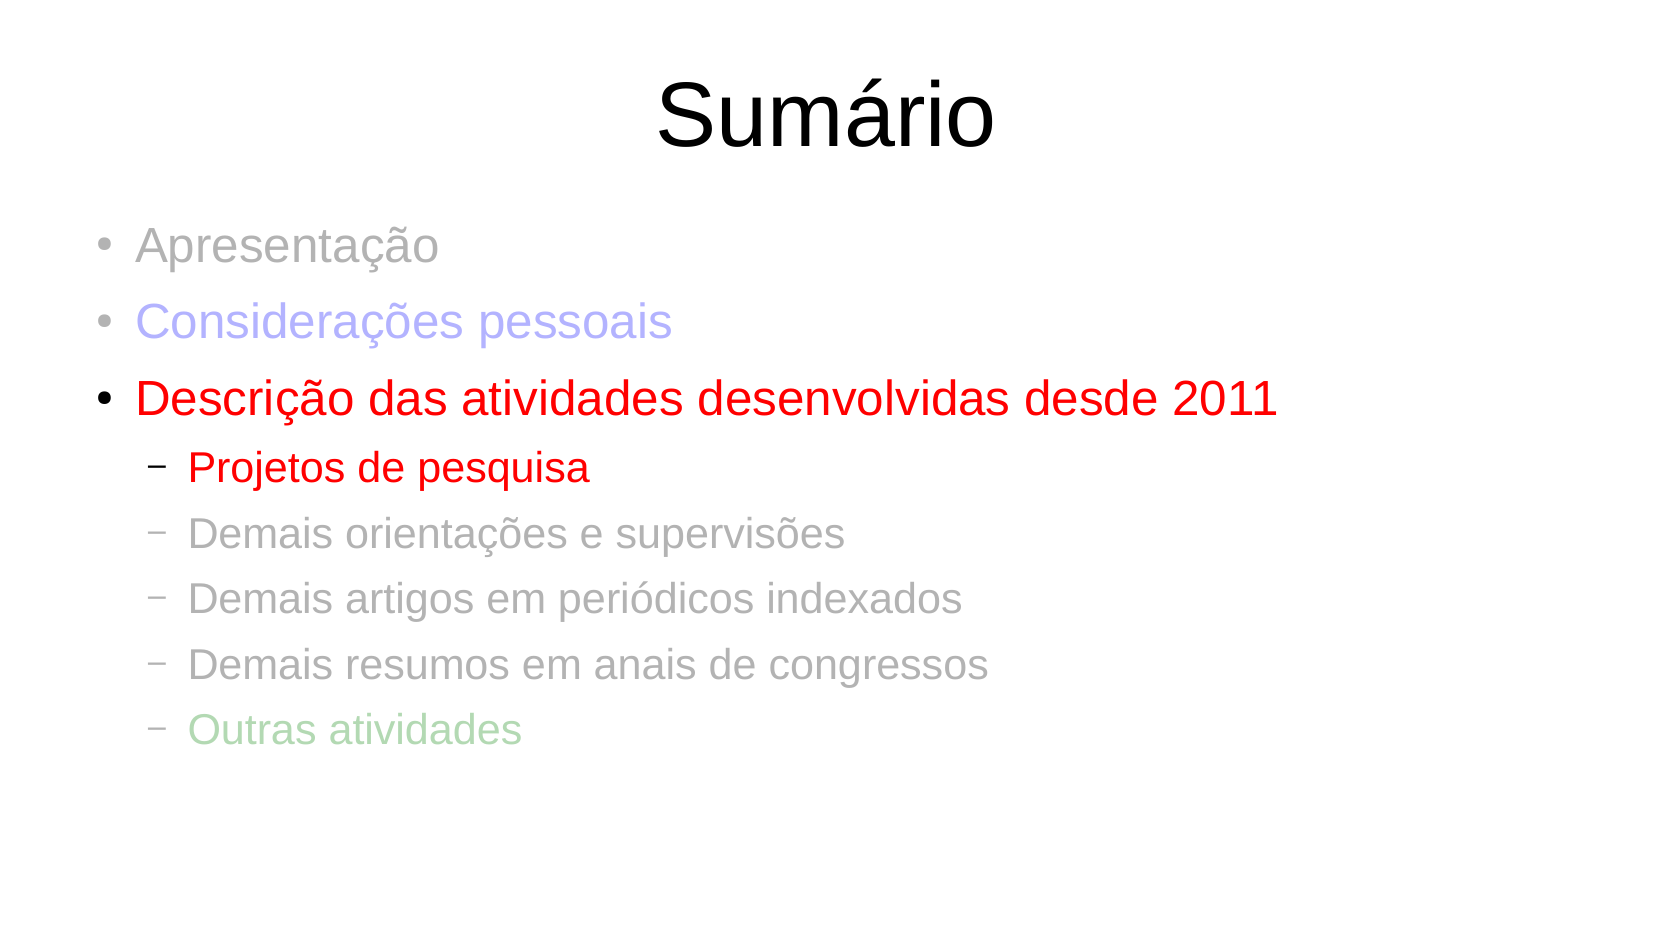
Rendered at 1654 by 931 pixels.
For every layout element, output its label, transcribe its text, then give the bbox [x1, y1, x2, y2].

list Apresentação Considerações pessoais Descrição das atividades desenvolvidas desde 2011 Projetos de pesquisa Demais orientações e supervisões Demais artigos em periódicos indexados Demais resumos em anais de congressos Outras atividades [82, 217, 1571, 758]
text_box [35, 513, 1347, 804]
title Sumário [82, 37, 1571, 193]
text_box [35, 212, 1347, 367]
